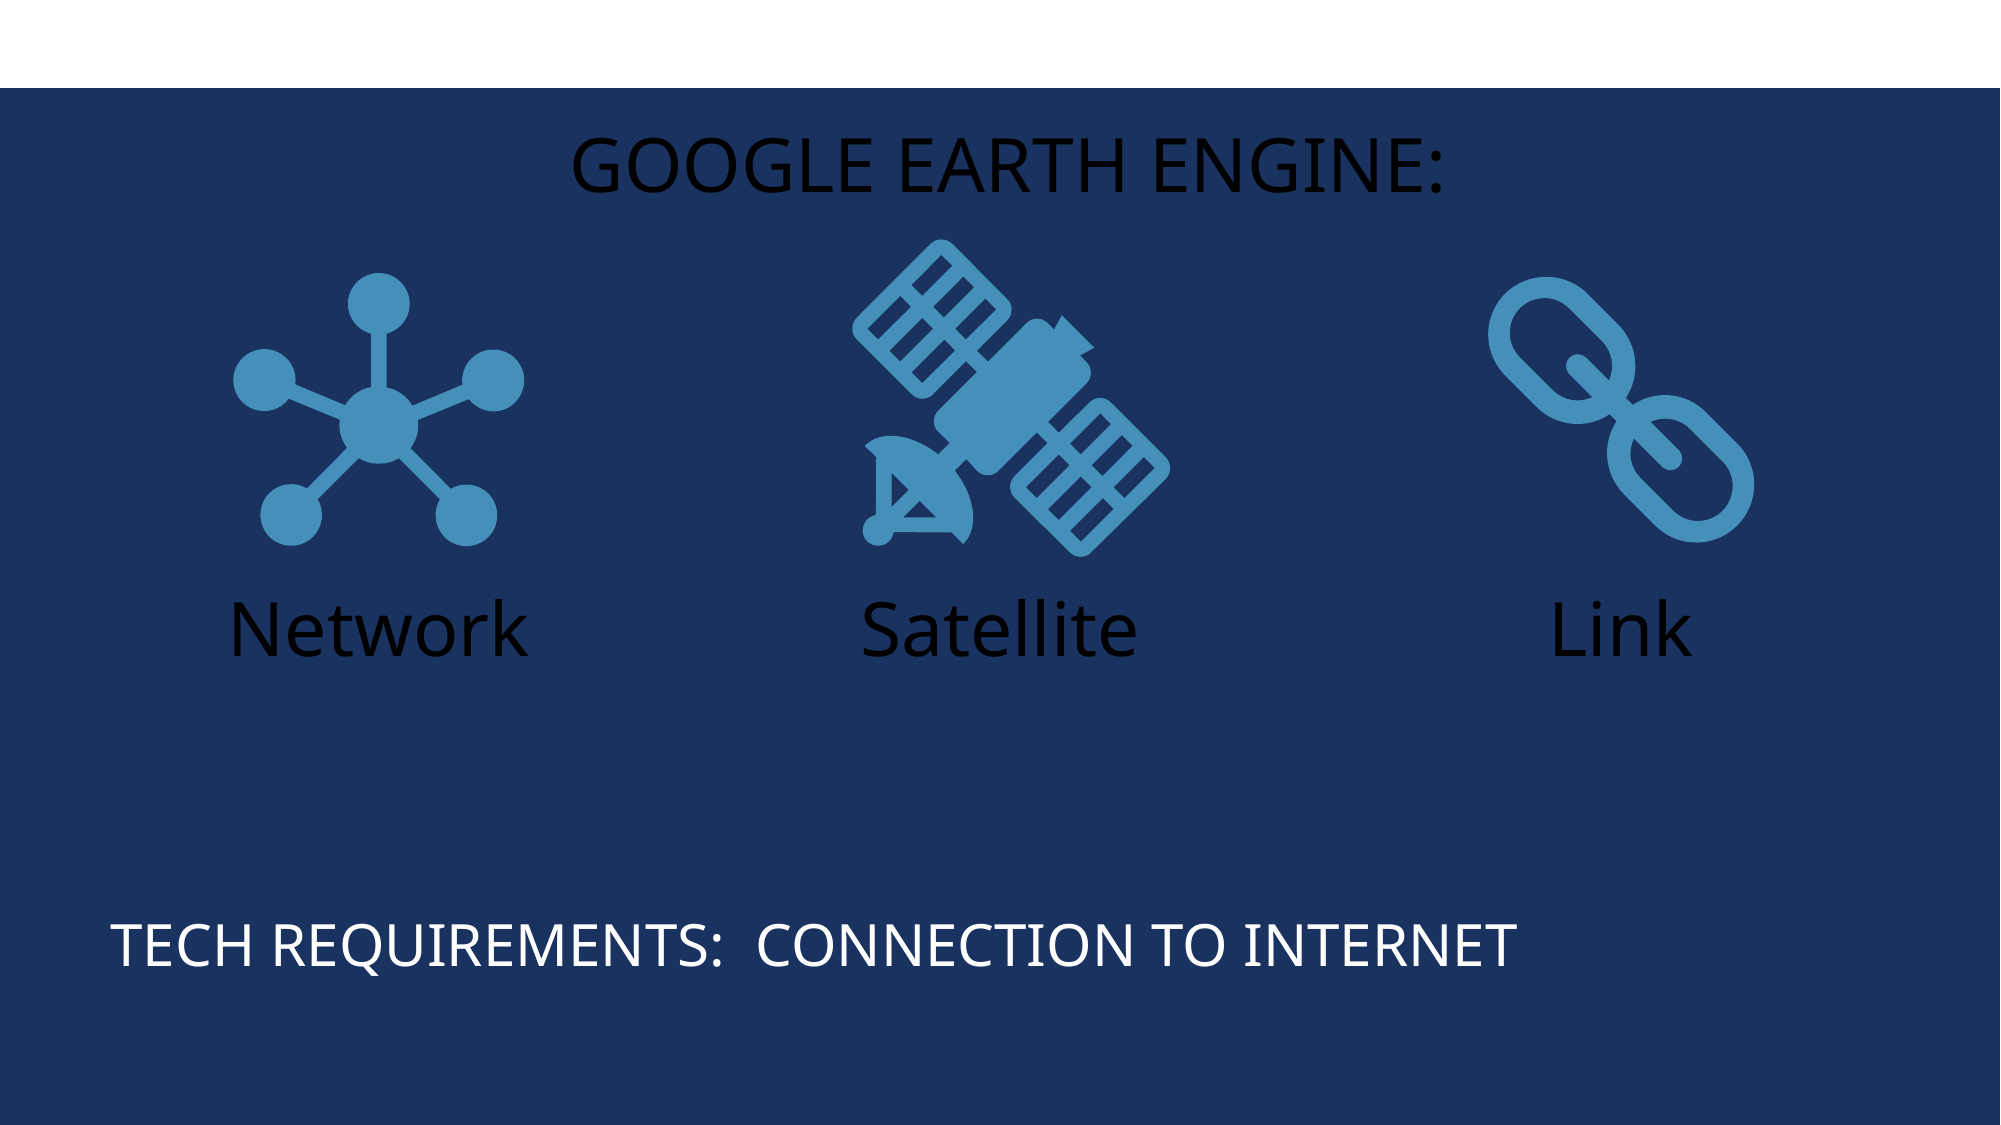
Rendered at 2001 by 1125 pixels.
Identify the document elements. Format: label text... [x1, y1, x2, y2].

text_box Satellite [735, 591, 1265, 710]
text_box [0, 88, 2000, 1125]
text_box Google Earth Engine: [554, 96, 2000, 215]
text_box Link [1356, 591, 1886, 710]
text_box Network [114, 591, 644, 710]
title Tech Requirements: CONNECTION TO INTERNET [95, 867, 1905, 986]
